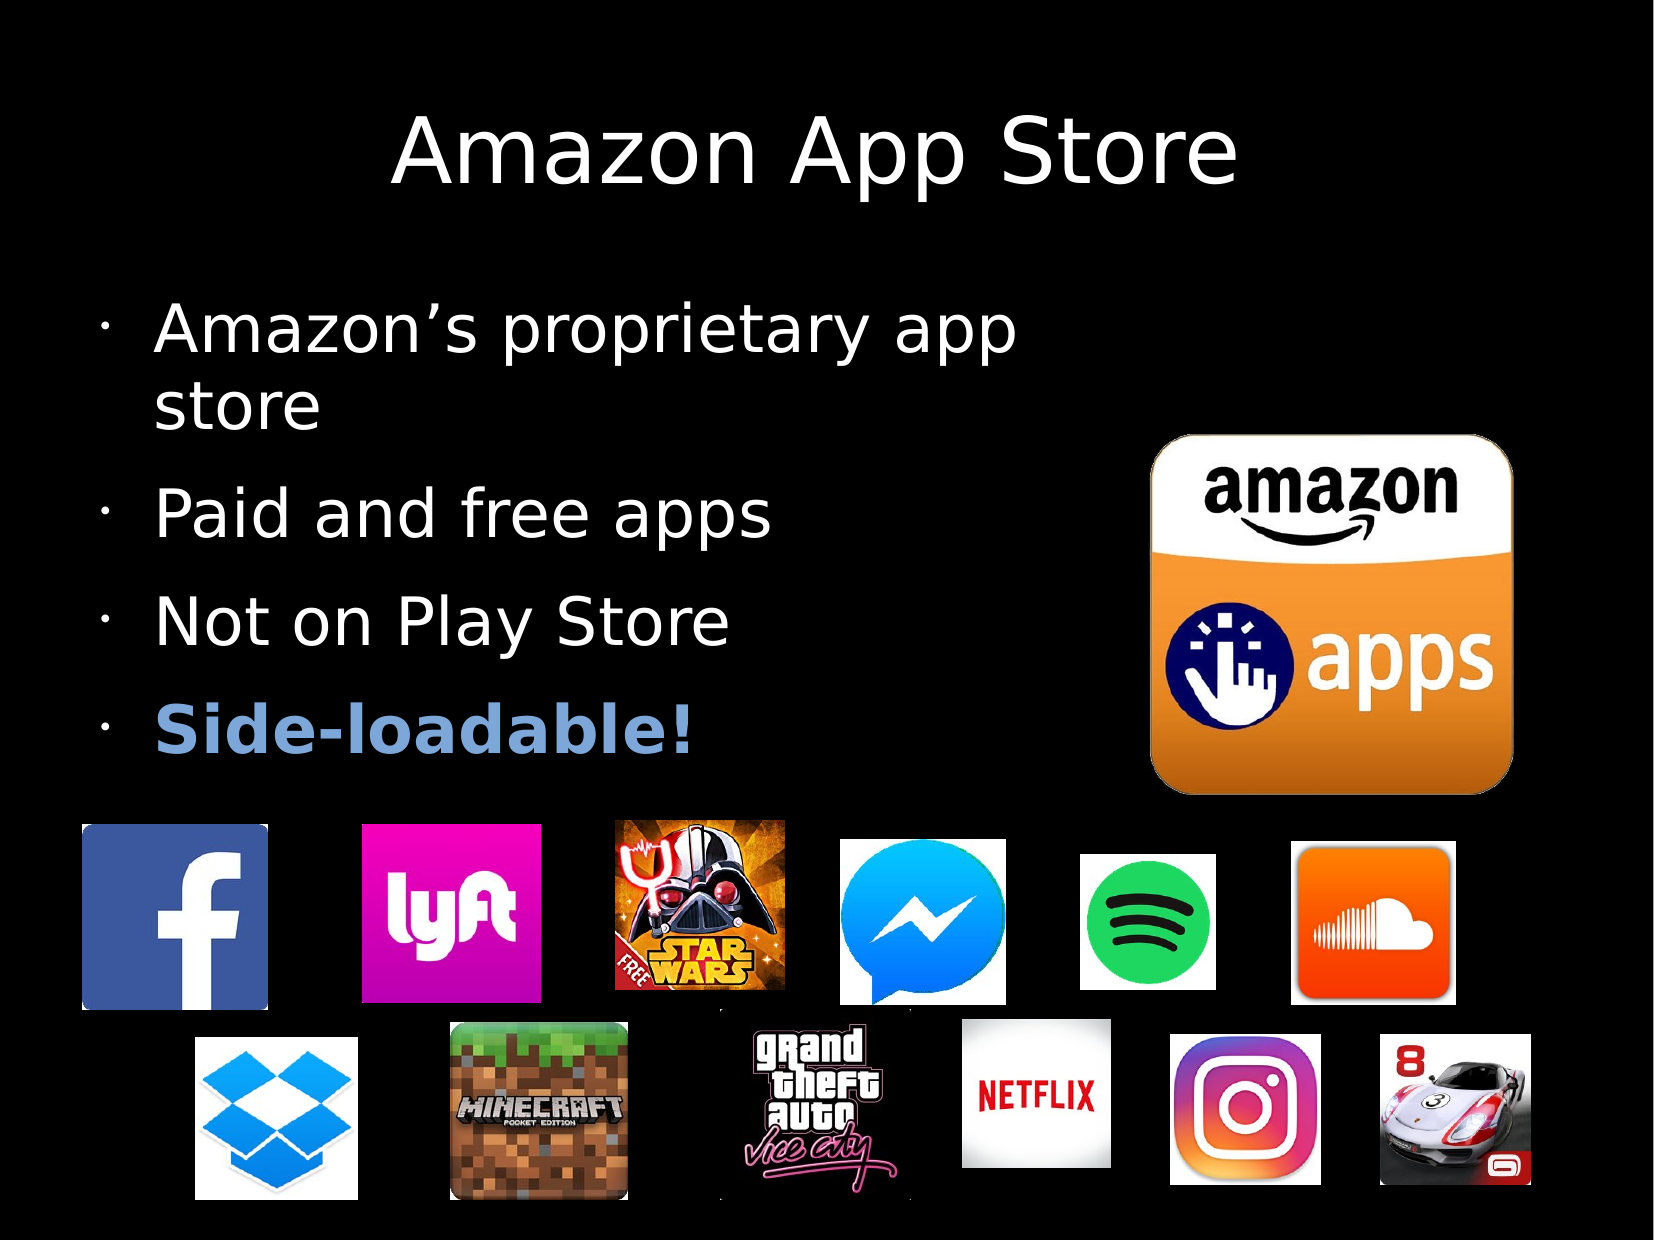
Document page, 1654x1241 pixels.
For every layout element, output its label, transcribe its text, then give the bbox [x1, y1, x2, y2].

title Amazon App Store [71, 47, 1561, 256]
picture [1380, 1034, 1531, 1186]
picture [840, 839, 1006, 1006]
picture [82, 824, 268, 1010]
picture [1147, 434, 1516, 796]
picture [450, 1022, 628, 1201]
list Amazon’s proprietary app store Paid and free apps Not on Play Store Side-loadable! [82, 290, 1126, 841]
picture [720, 1009, 911, 1201]
picture [615, 820, 785, 991]
picture [962, 1019, 1111, 1168]
picture [362, 824, 541, 1003]
picture [195, 1037, 358, 1201]
picture [1291, 841, 1456, 1006]
picture [1170, 1034, 1321, 1186]
picture [1080, 854, 1216, 991]
